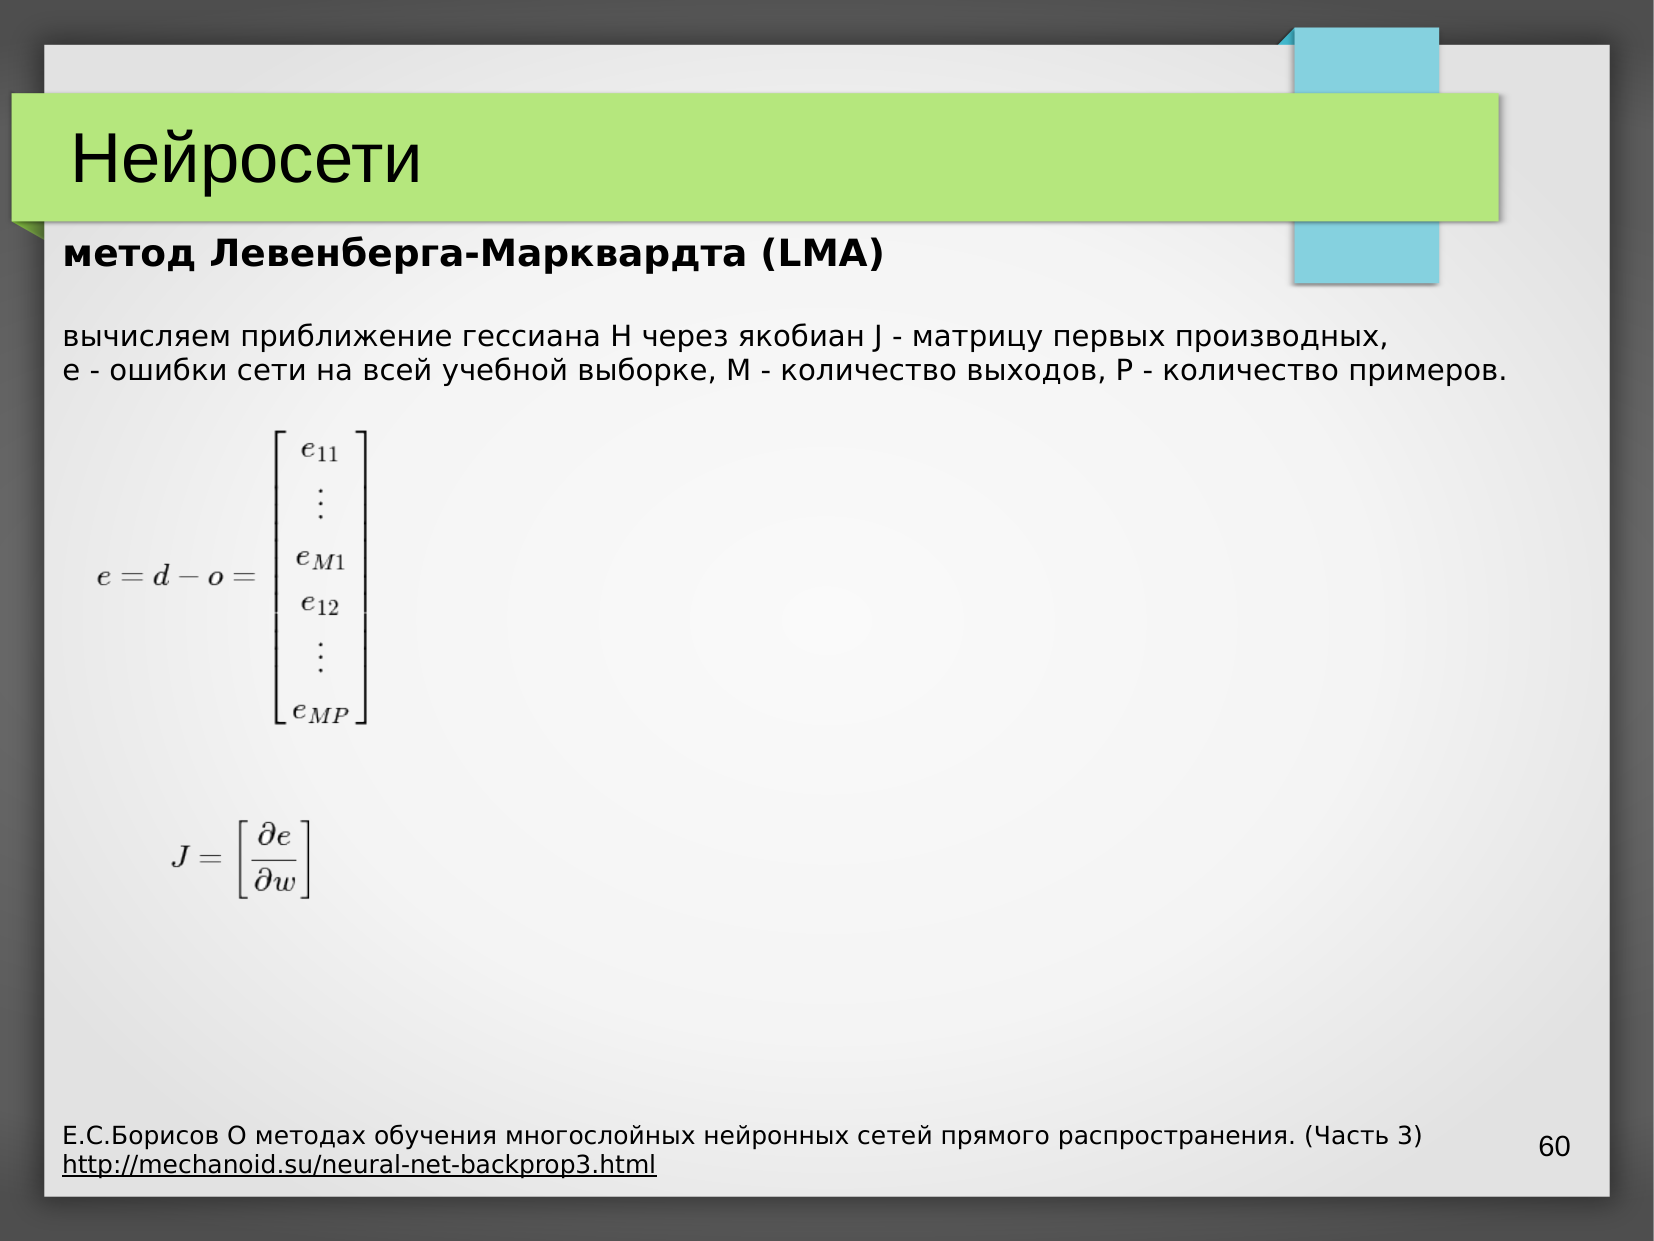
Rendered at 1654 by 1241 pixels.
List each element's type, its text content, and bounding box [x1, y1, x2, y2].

text_box Е.С.Борисов О методах обучения многослойных нейронных сетей прямого распространения. (Часть 3) http://mechanoid.su/neural-net-backprop3.html [47, 1113, 1477, 1187]
title Нейросети [70, 118, 1205, 199]
text_box метод Левенберга-Марквардта (LMA) вычисляем приближение гессиана H через якобиан J - матрицу первых производных, e - ошибки сети на всей учебной выборке, M - количество выходов, P - количество примеров. [47, 224, 1619, 395]
picture [0, 0, 1654, 1241]
